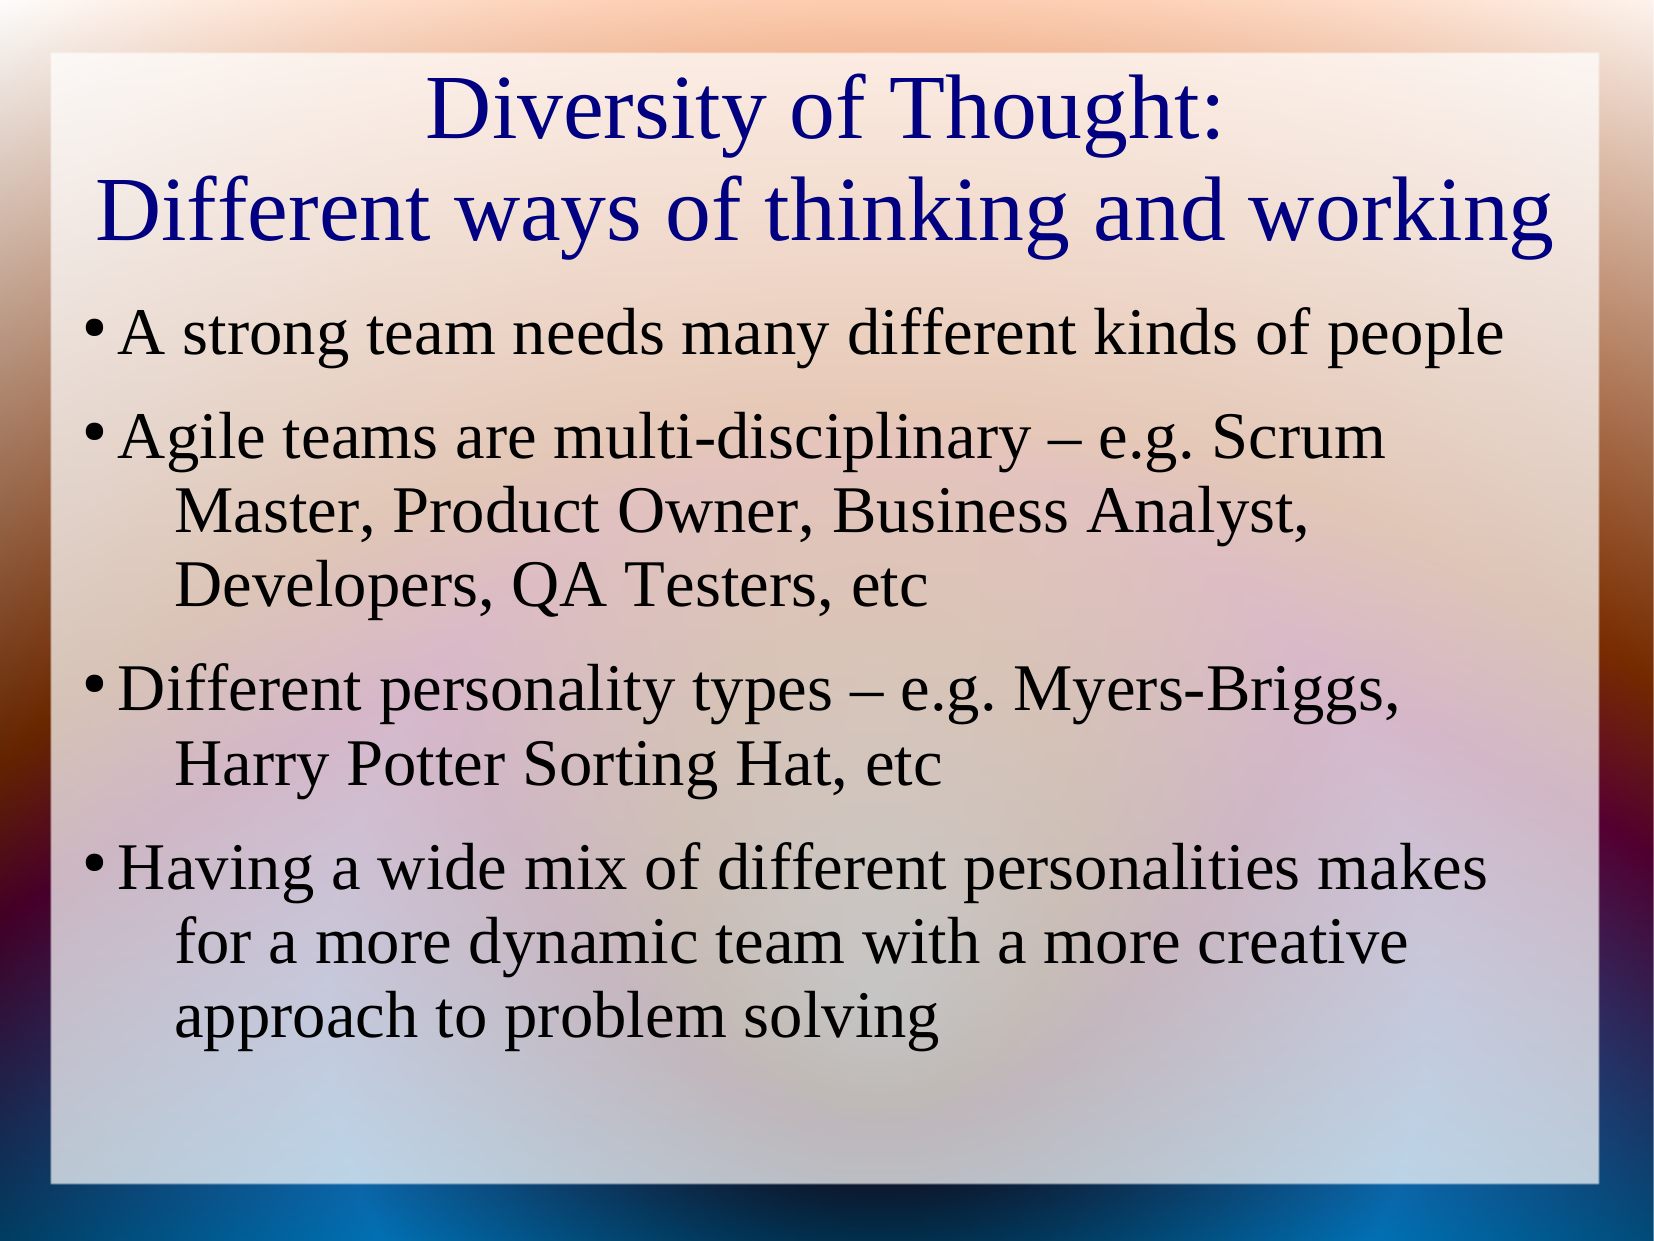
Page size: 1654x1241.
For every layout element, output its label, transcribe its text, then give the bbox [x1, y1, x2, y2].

picture [0, 0, 1654, 1241]
title Diversity of Thought: Different ways of thinking and working [82, 55, 1571, 262]
list A strong team needs many different kinds of people Agile teams are multi-disciplinary – e.g. Scrum Master, Product Owner, Business Analyst, Developers, QA Testers, etc Different personality types – e.g. Myers-Briggs, Harry Potter Sorting Hat, etc Having a wide mix of different personalities makes for a more dynamic team with a more creative approach to problem solving [82, 290, 1571, 1053]
